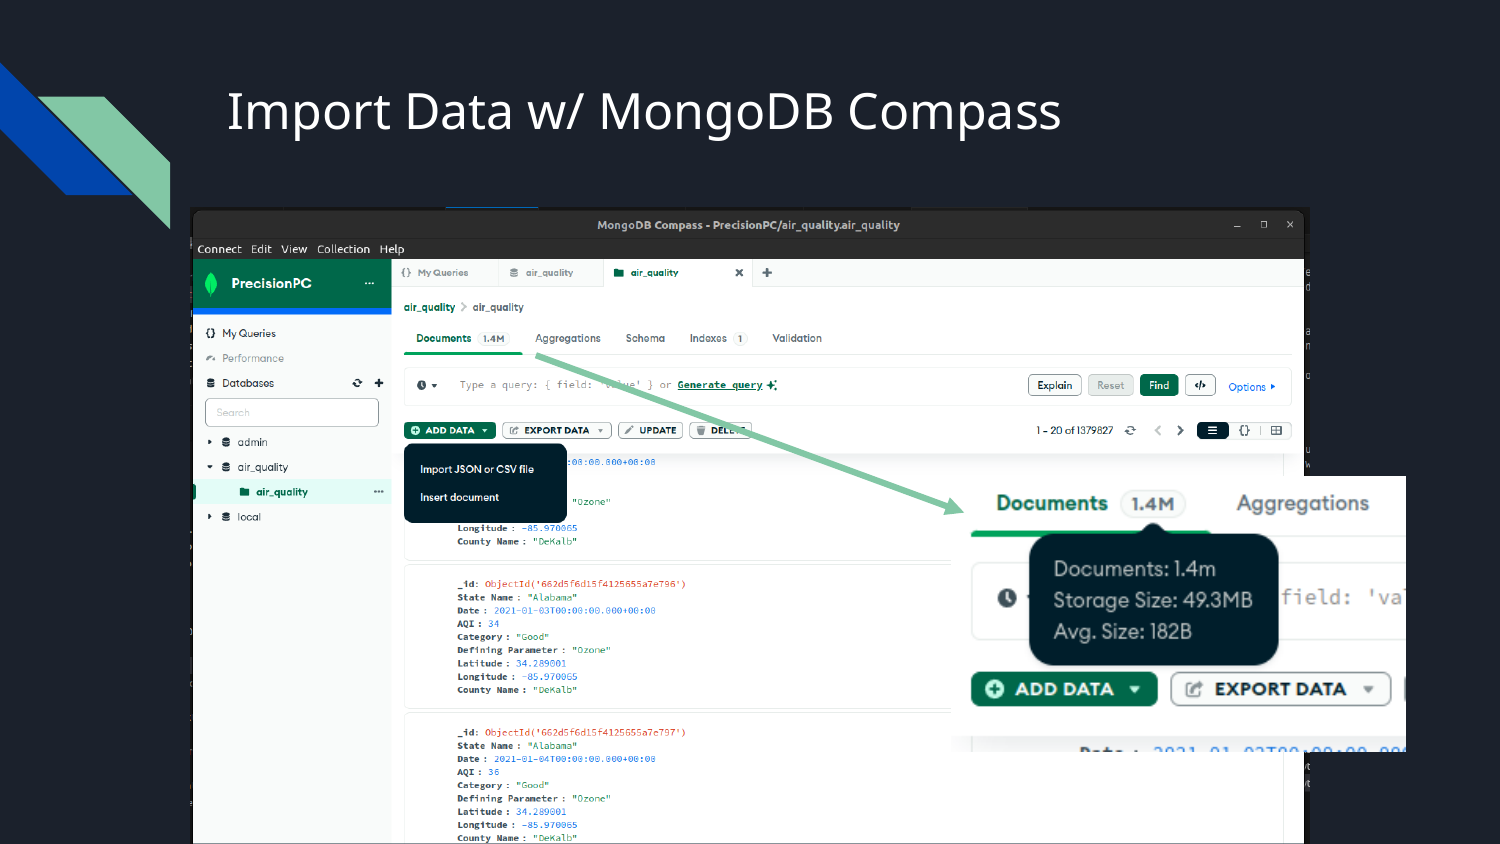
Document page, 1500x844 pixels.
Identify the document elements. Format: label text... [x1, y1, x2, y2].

title Import Data w/ MongoDB Compass [212, 64, 1368, 215]
picture [190, 207, 1406, 844]
